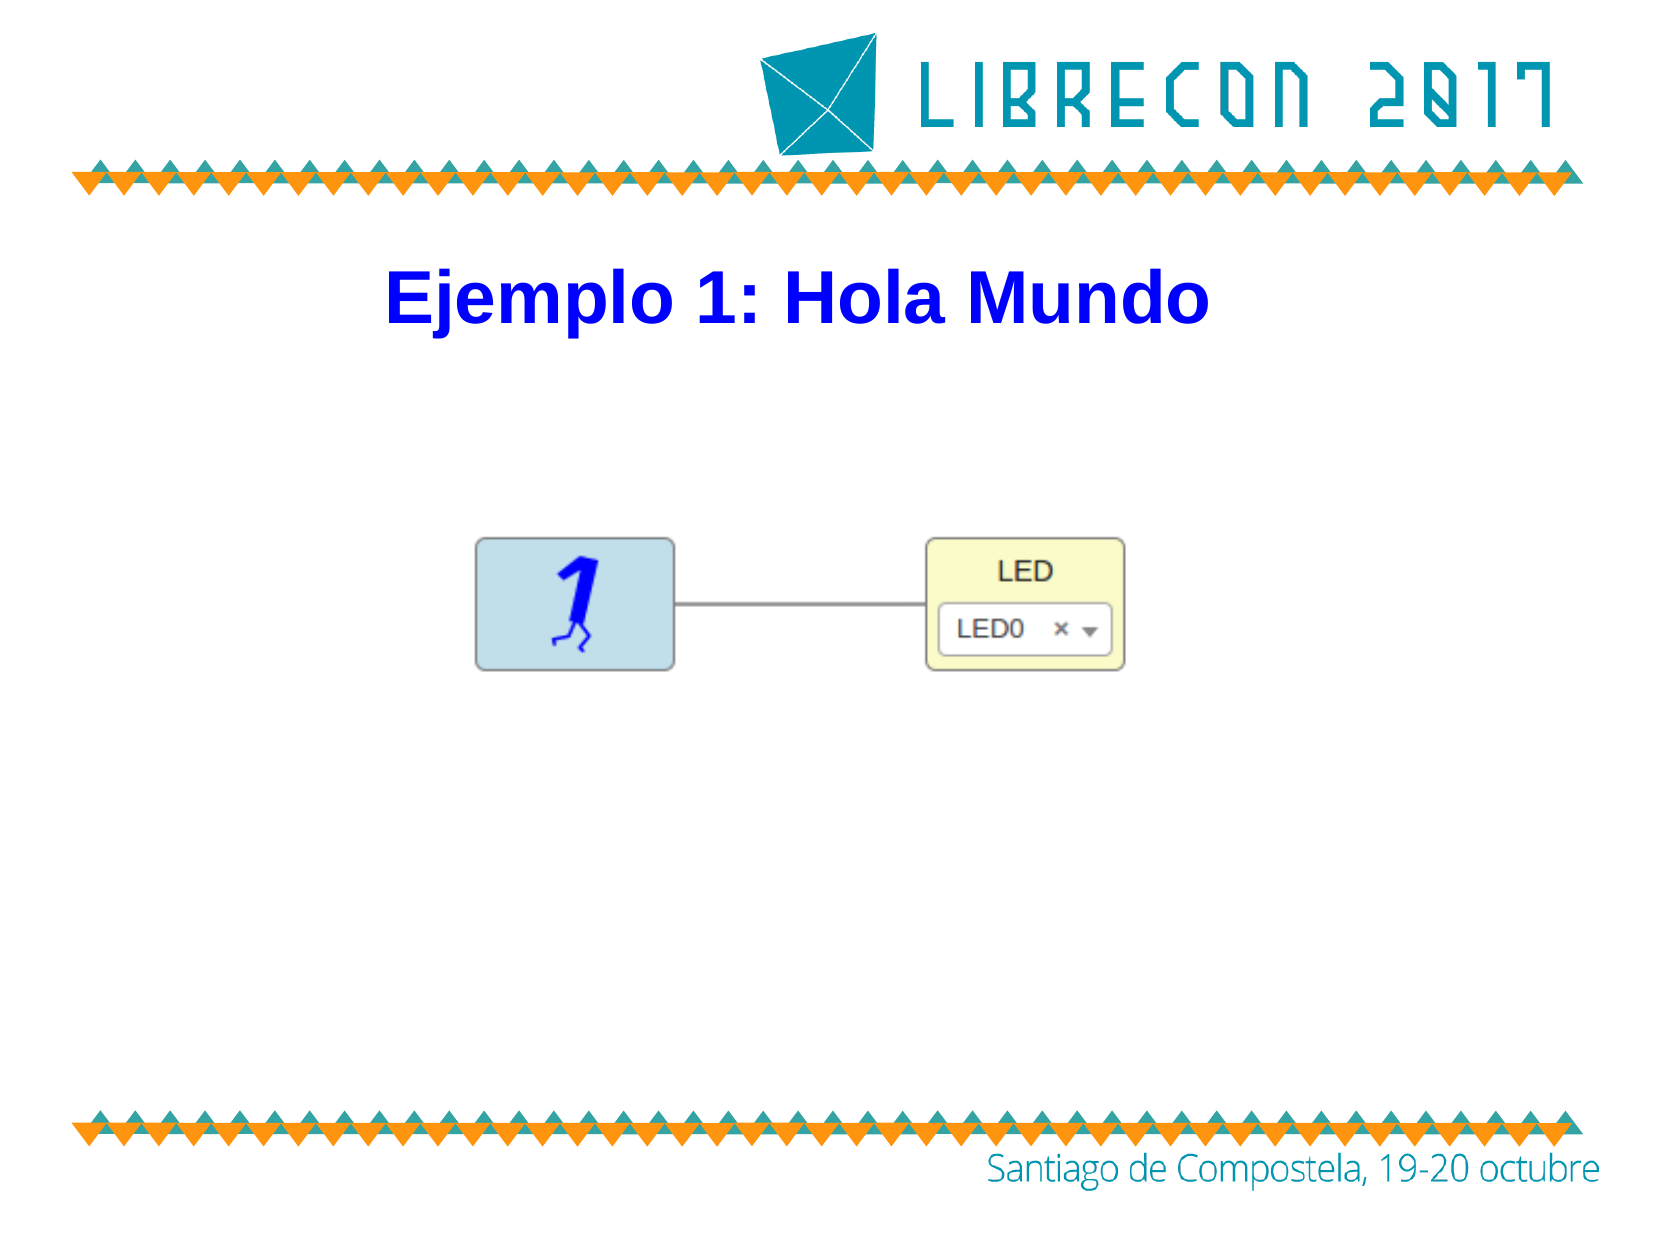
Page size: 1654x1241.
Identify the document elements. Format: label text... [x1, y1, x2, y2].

picture [744, 13, 1571, 164]
picture [413, 454, 1178, 745]
picture [968, 1133, 1617, 1199]
text_box Ejemplo 1: Hola Mundo [70, 248, 1526, 347]
